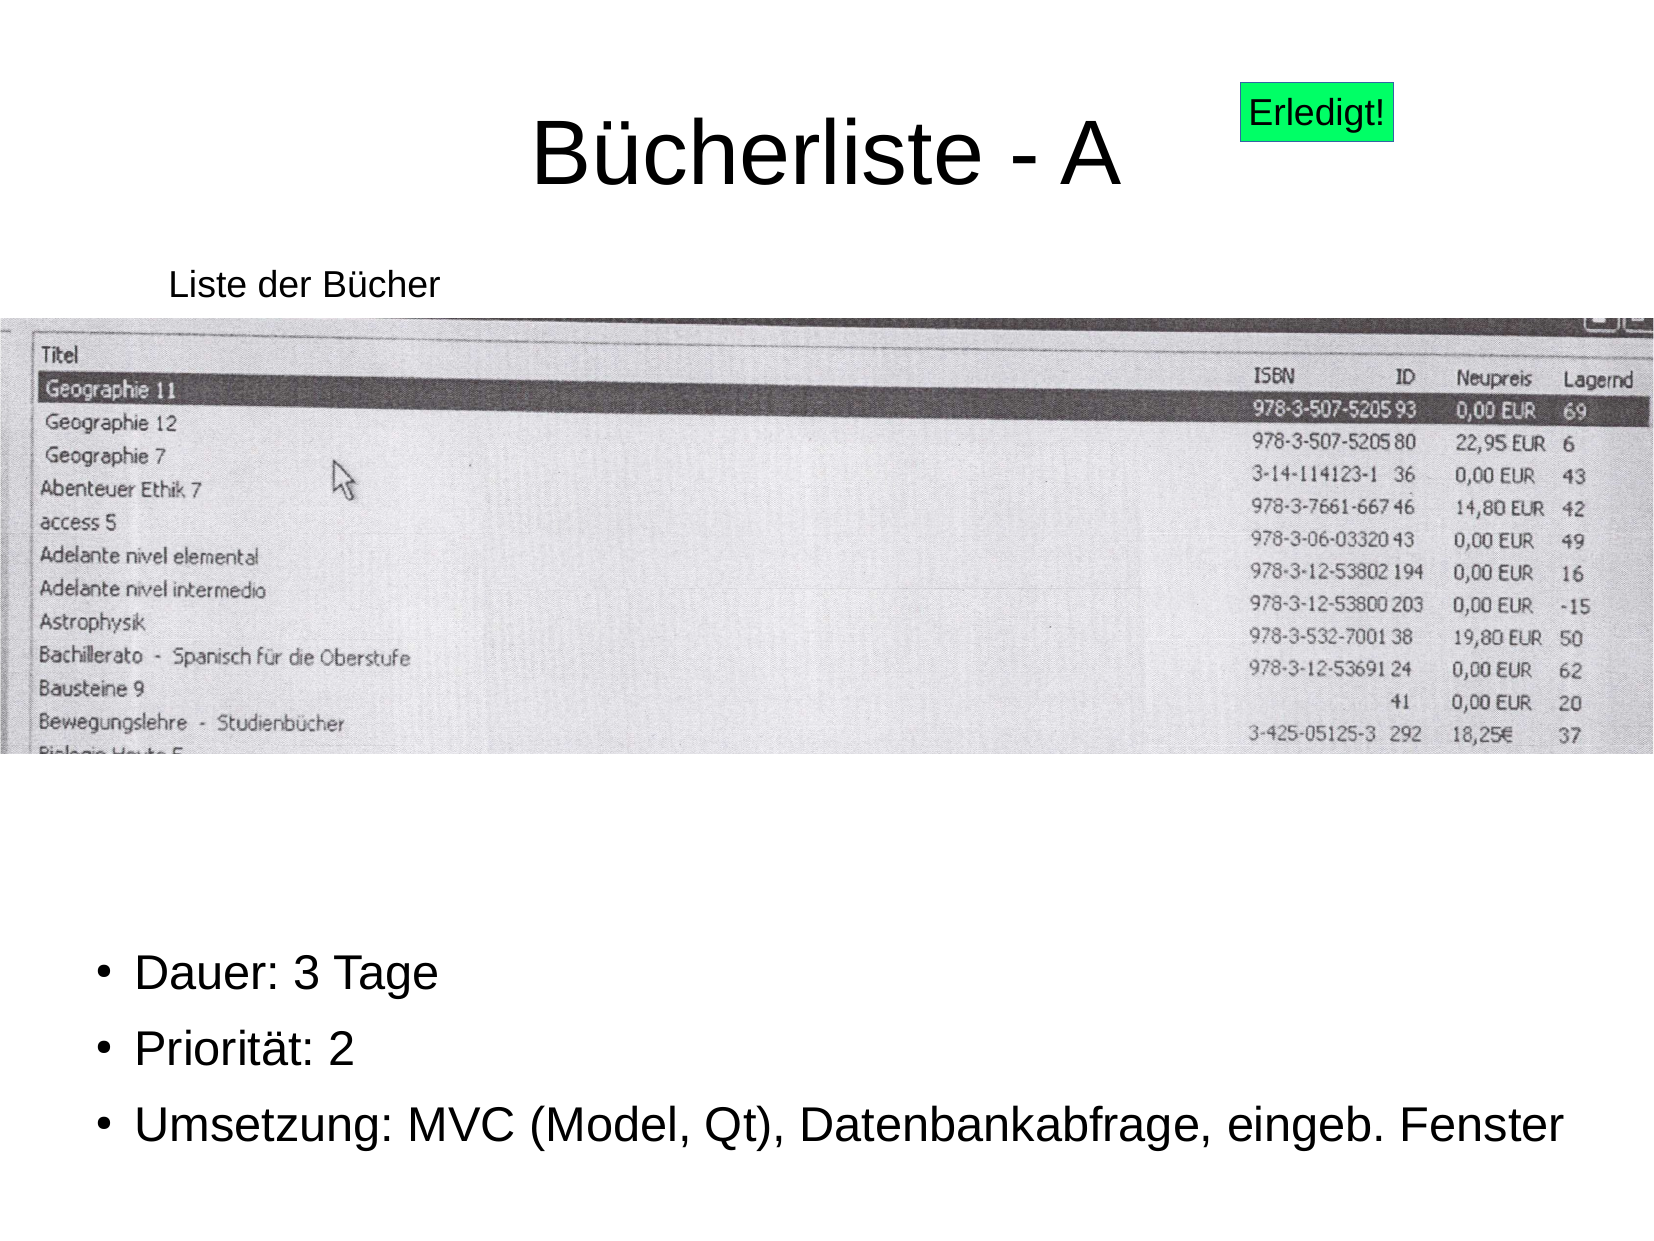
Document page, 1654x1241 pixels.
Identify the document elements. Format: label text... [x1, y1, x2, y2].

text_box Liste der Bücher [153, 256, 1134, 314]
picture [0, 318, 1654, 754]
title Bücherliste - A [82, 49, 1571, 257]
list Dauer: 3 Tage Priorität: 2 Umsetzung: MVC (Model, Qt), Datenbankabfrage, eingeb. Fenster [82, 944, 1571, 1170]
text_box Erledigt! [1240, 82, 1394, 142]
